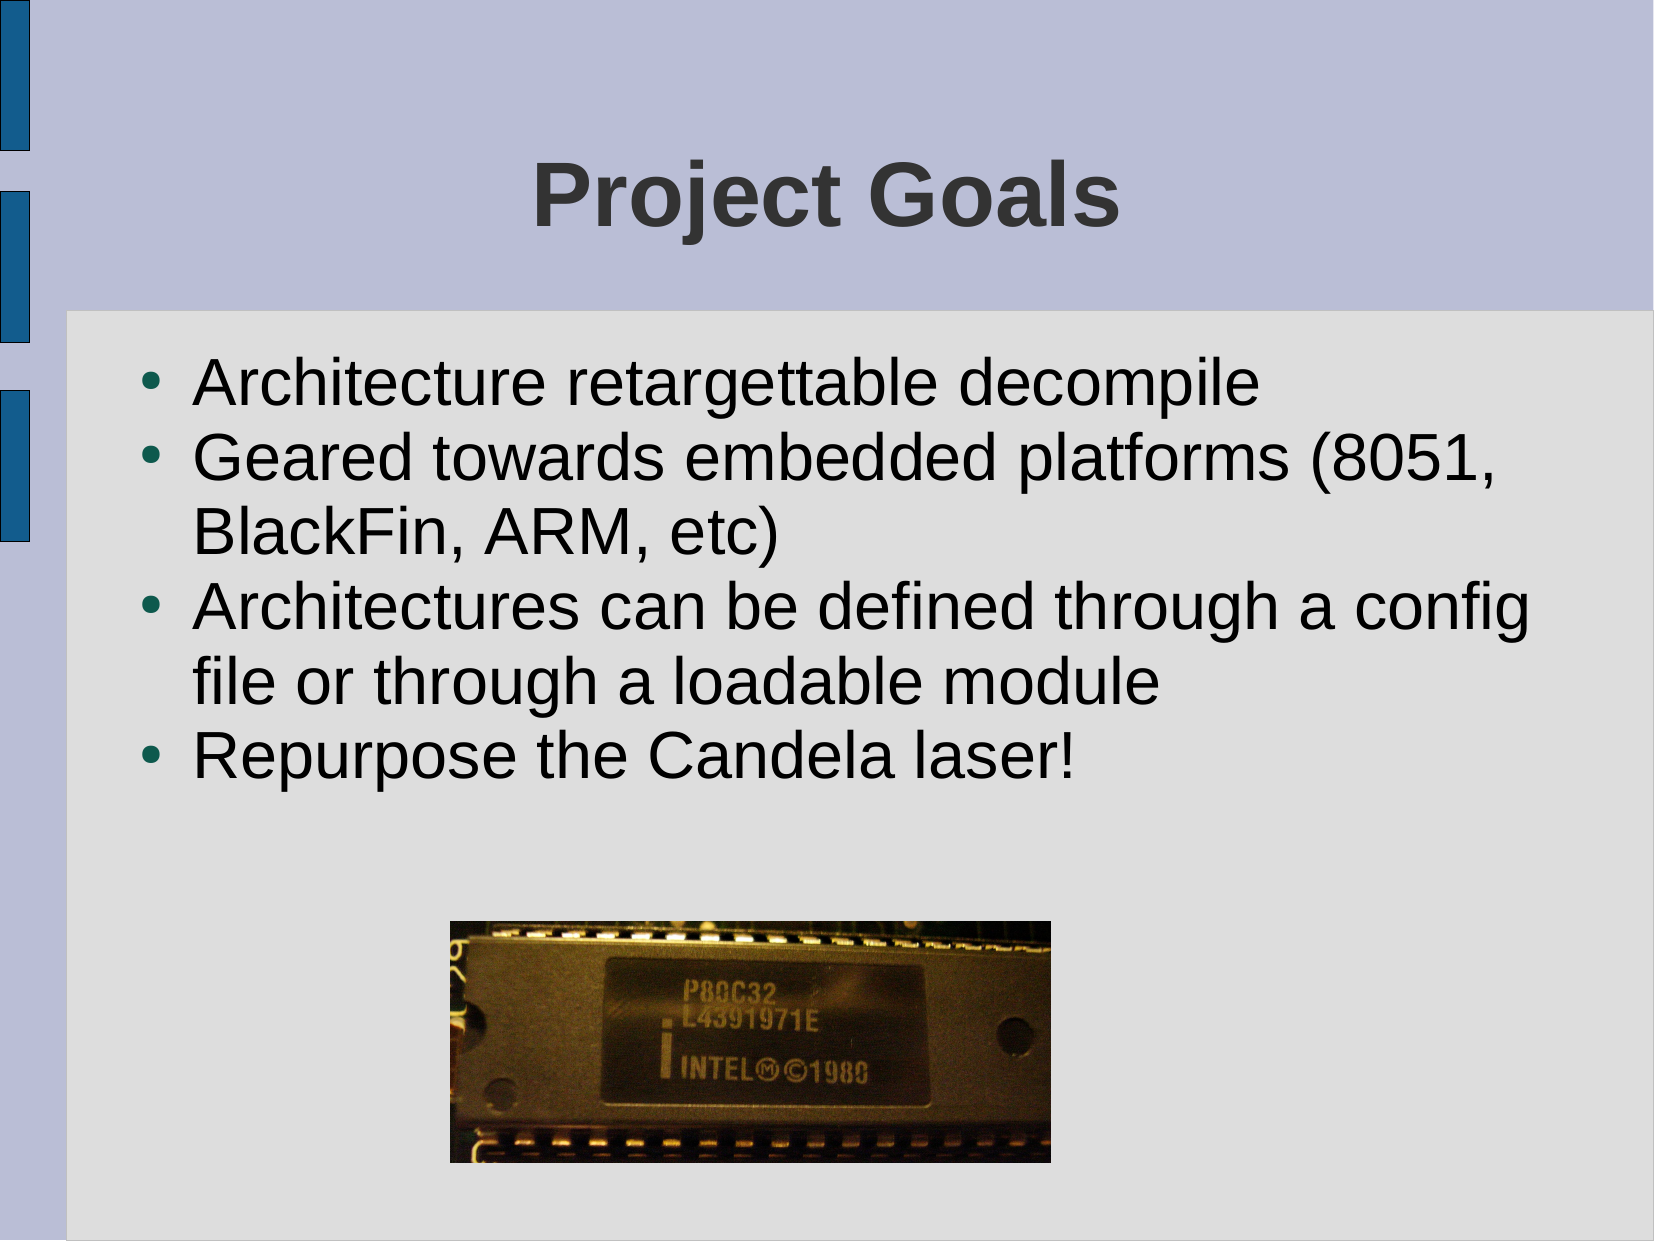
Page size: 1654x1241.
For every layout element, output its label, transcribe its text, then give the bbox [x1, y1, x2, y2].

picture [450, 921, 1051, 1163]
list Architecture retargettable decompile Geared towards embedded platforms (8051, BlackFin, ARM, etc) Architectures can be defined through a config file or through a loadable module Repurpose the Candela laser! [121, 344, 1534, 1112]
title Project Goals [121, 91, 1534, 299]
